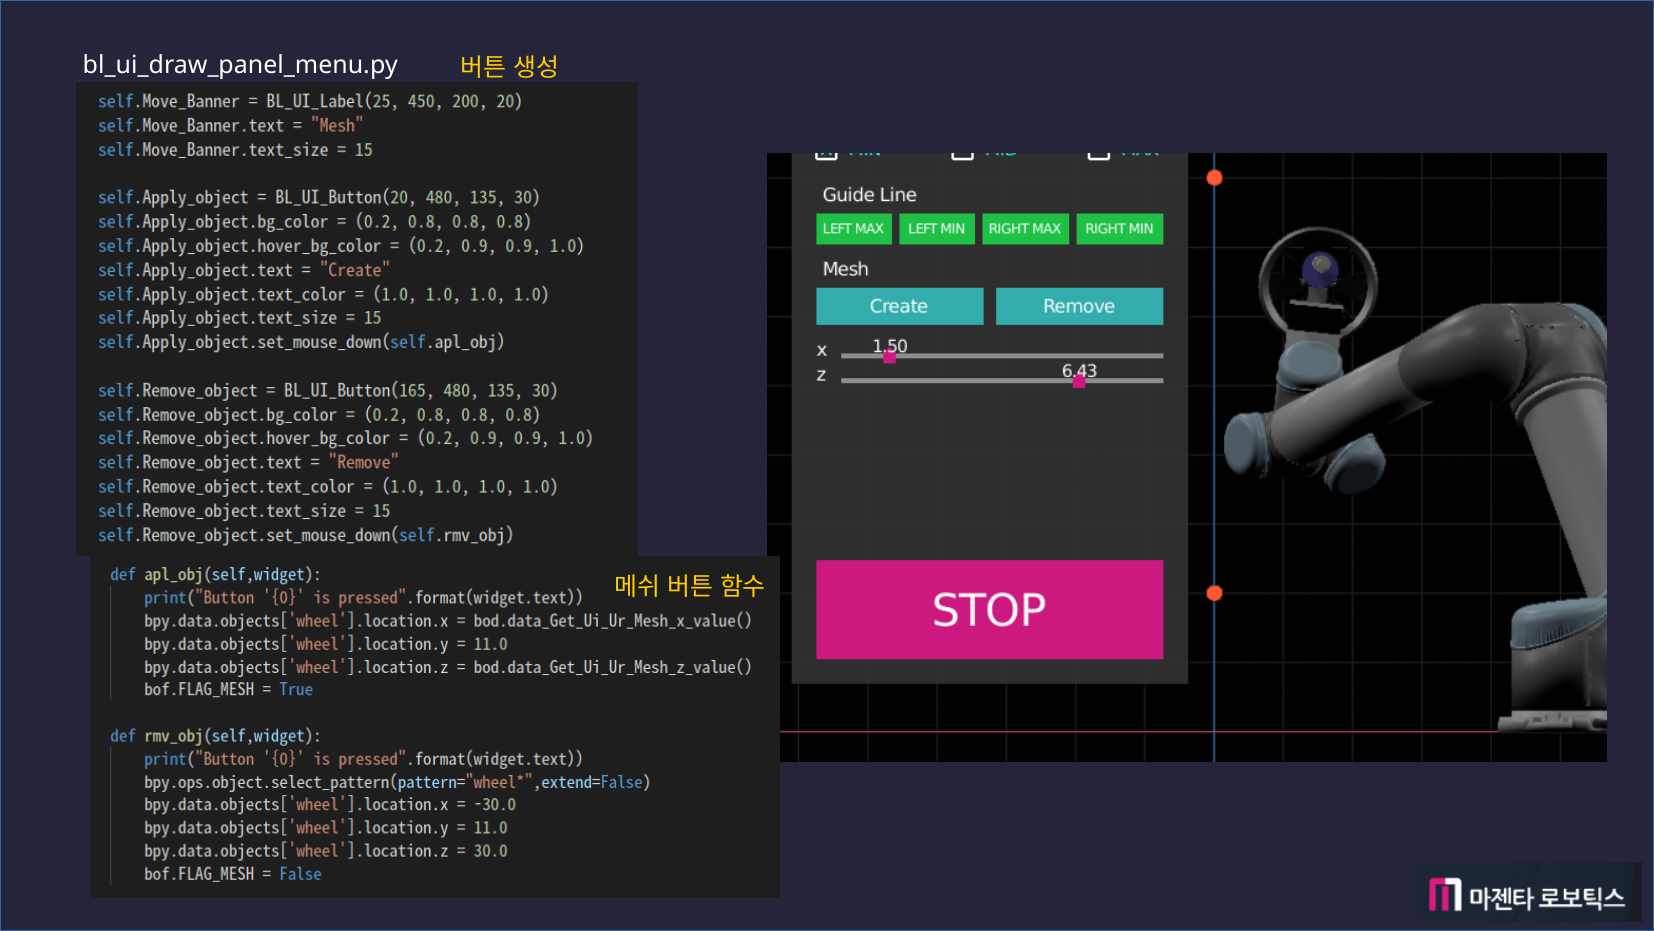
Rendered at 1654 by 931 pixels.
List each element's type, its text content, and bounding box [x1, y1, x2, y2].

list bl_ui_draw_panel_menu.py [11, 47, 685, 587]
list 메쉬 버튼 함수 [543, 566, 768, 650]
picture [90, 153, 1607, 898]
picture [1417, 862, 1642, 922]
text_box [0, 0, 1654, 931]
picture [76, 82, 638, 556]
